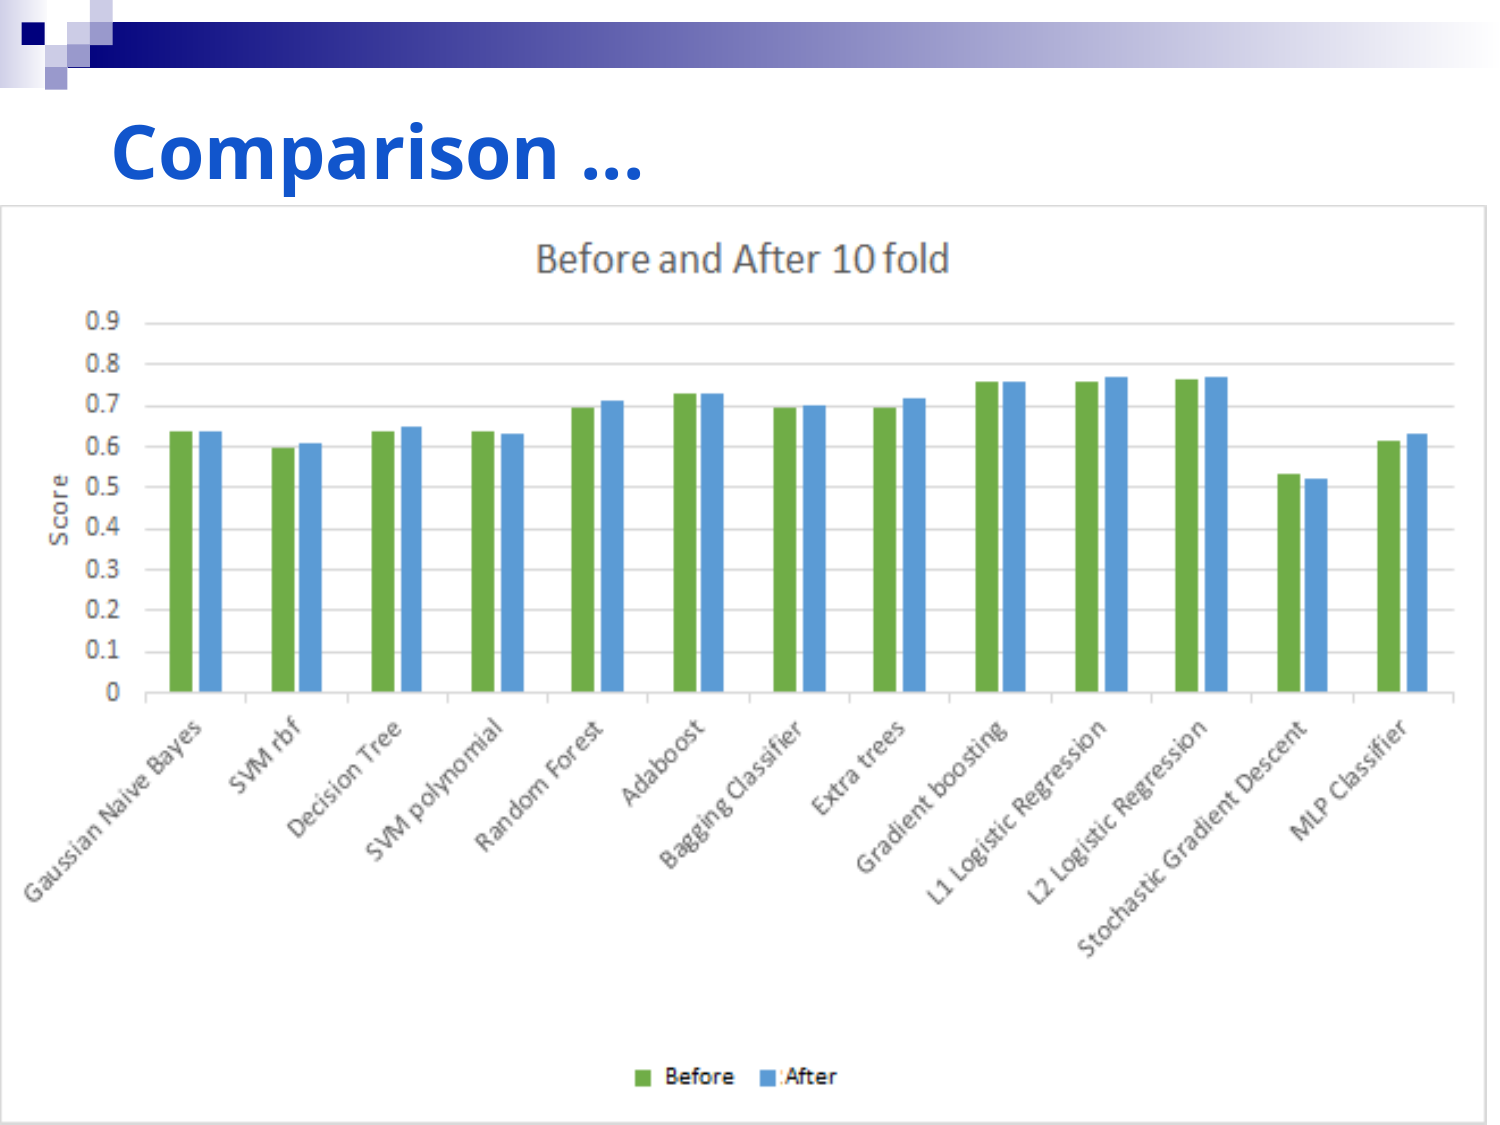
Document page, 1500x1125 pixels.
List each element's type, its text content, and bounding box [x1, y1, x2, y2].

text_box Comparison ... [95, 74, 1487, 224]
picture [0, 205, 1487, 1125]
